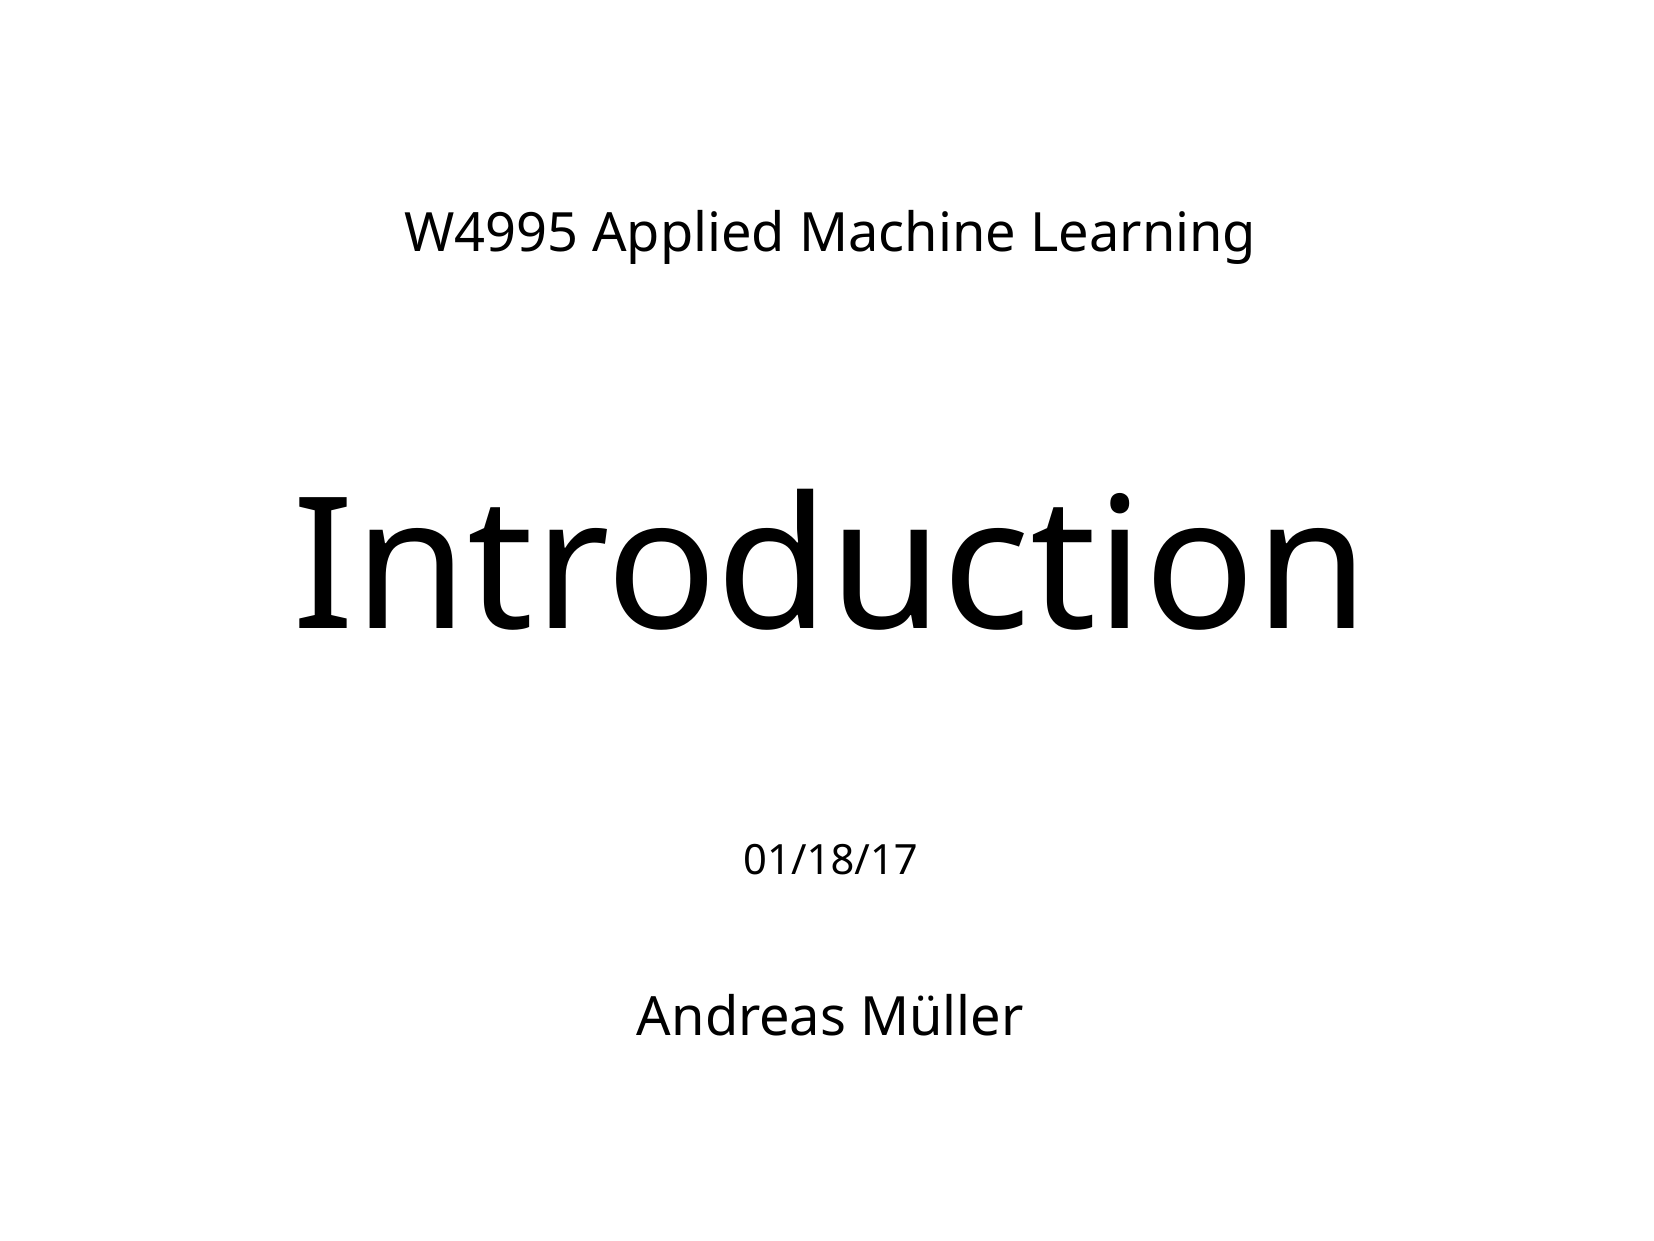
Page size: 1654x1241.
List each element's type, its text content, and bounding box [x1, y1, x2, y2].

text_box W4995 Applied Machine Learning Introduction 01/18/17 Andreas Müller [86, 142, 1575, 1103]
